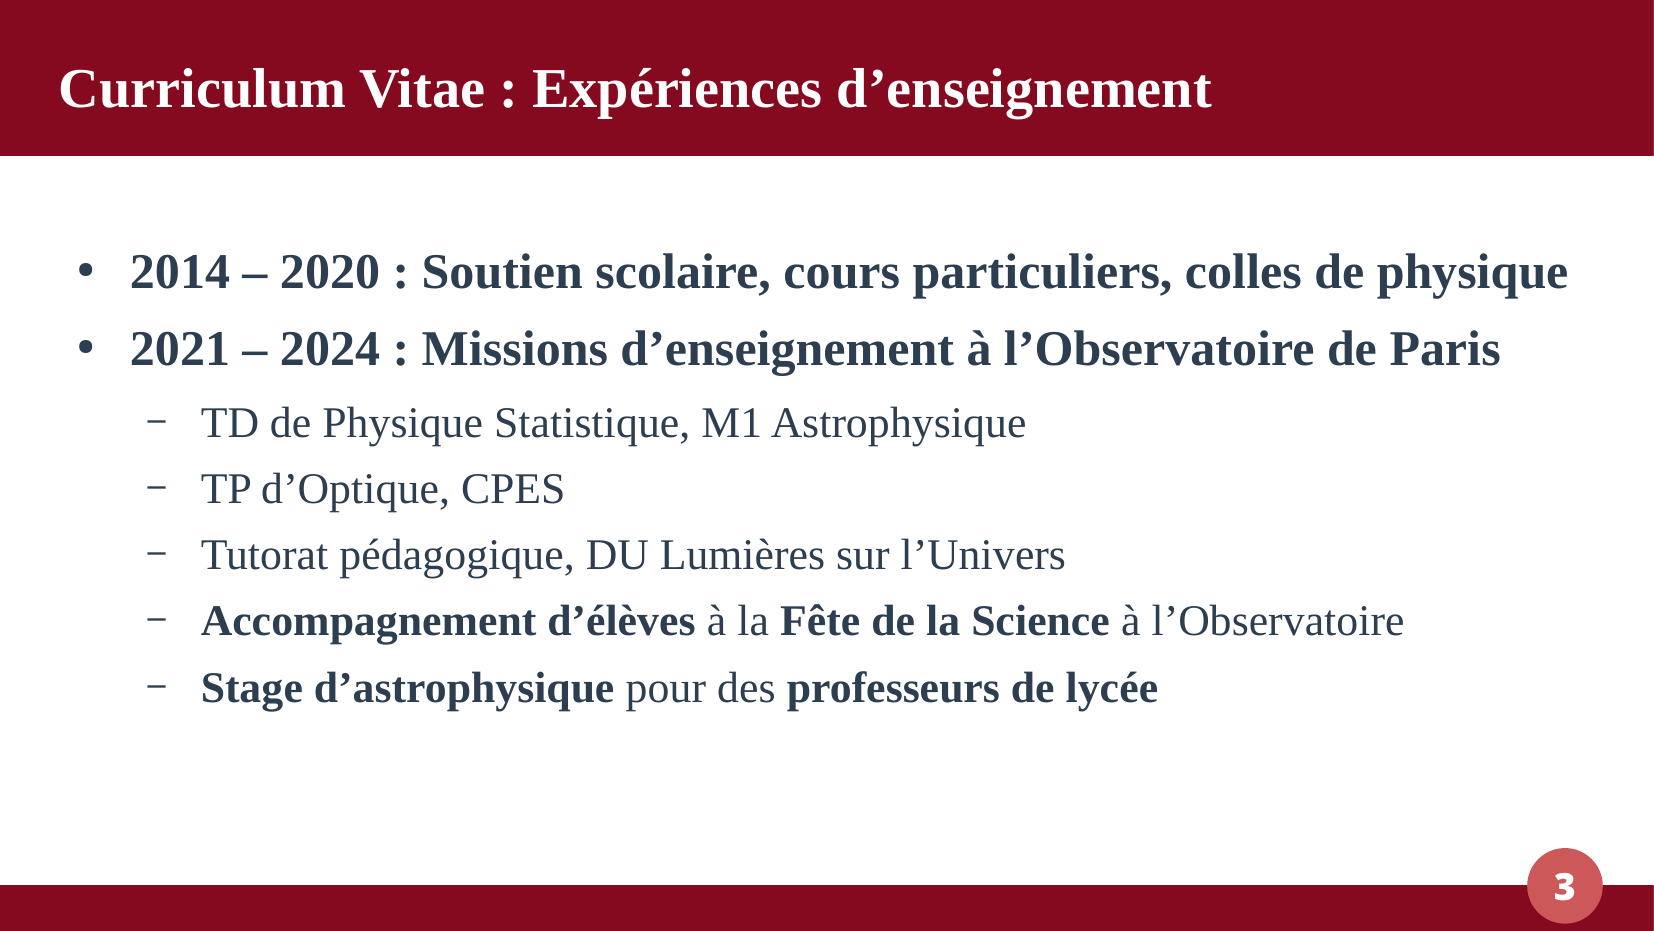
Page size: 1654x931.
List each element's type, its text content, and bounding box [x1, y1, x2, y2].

list 2014 – 2020 : Soutien scolaire, cours particuliers, colles de physique 2021 – 2024 : Missions d’enseignement à l’Observatoire de Paris TD de Physique Statistique, M1 Astrophysique TP d’Optique, CPES Tutorat pédagogique, DU Lumières sur l’Univers Accompagnement d’élèves à la Fête de la Science à l’Observatoire Stage d’astrophysique pour des professeurs de lycée [59, 243, 1595, 886]
title Curriculum Vitae : Expériences d’enseignement [59, 29, 1595, 148]
